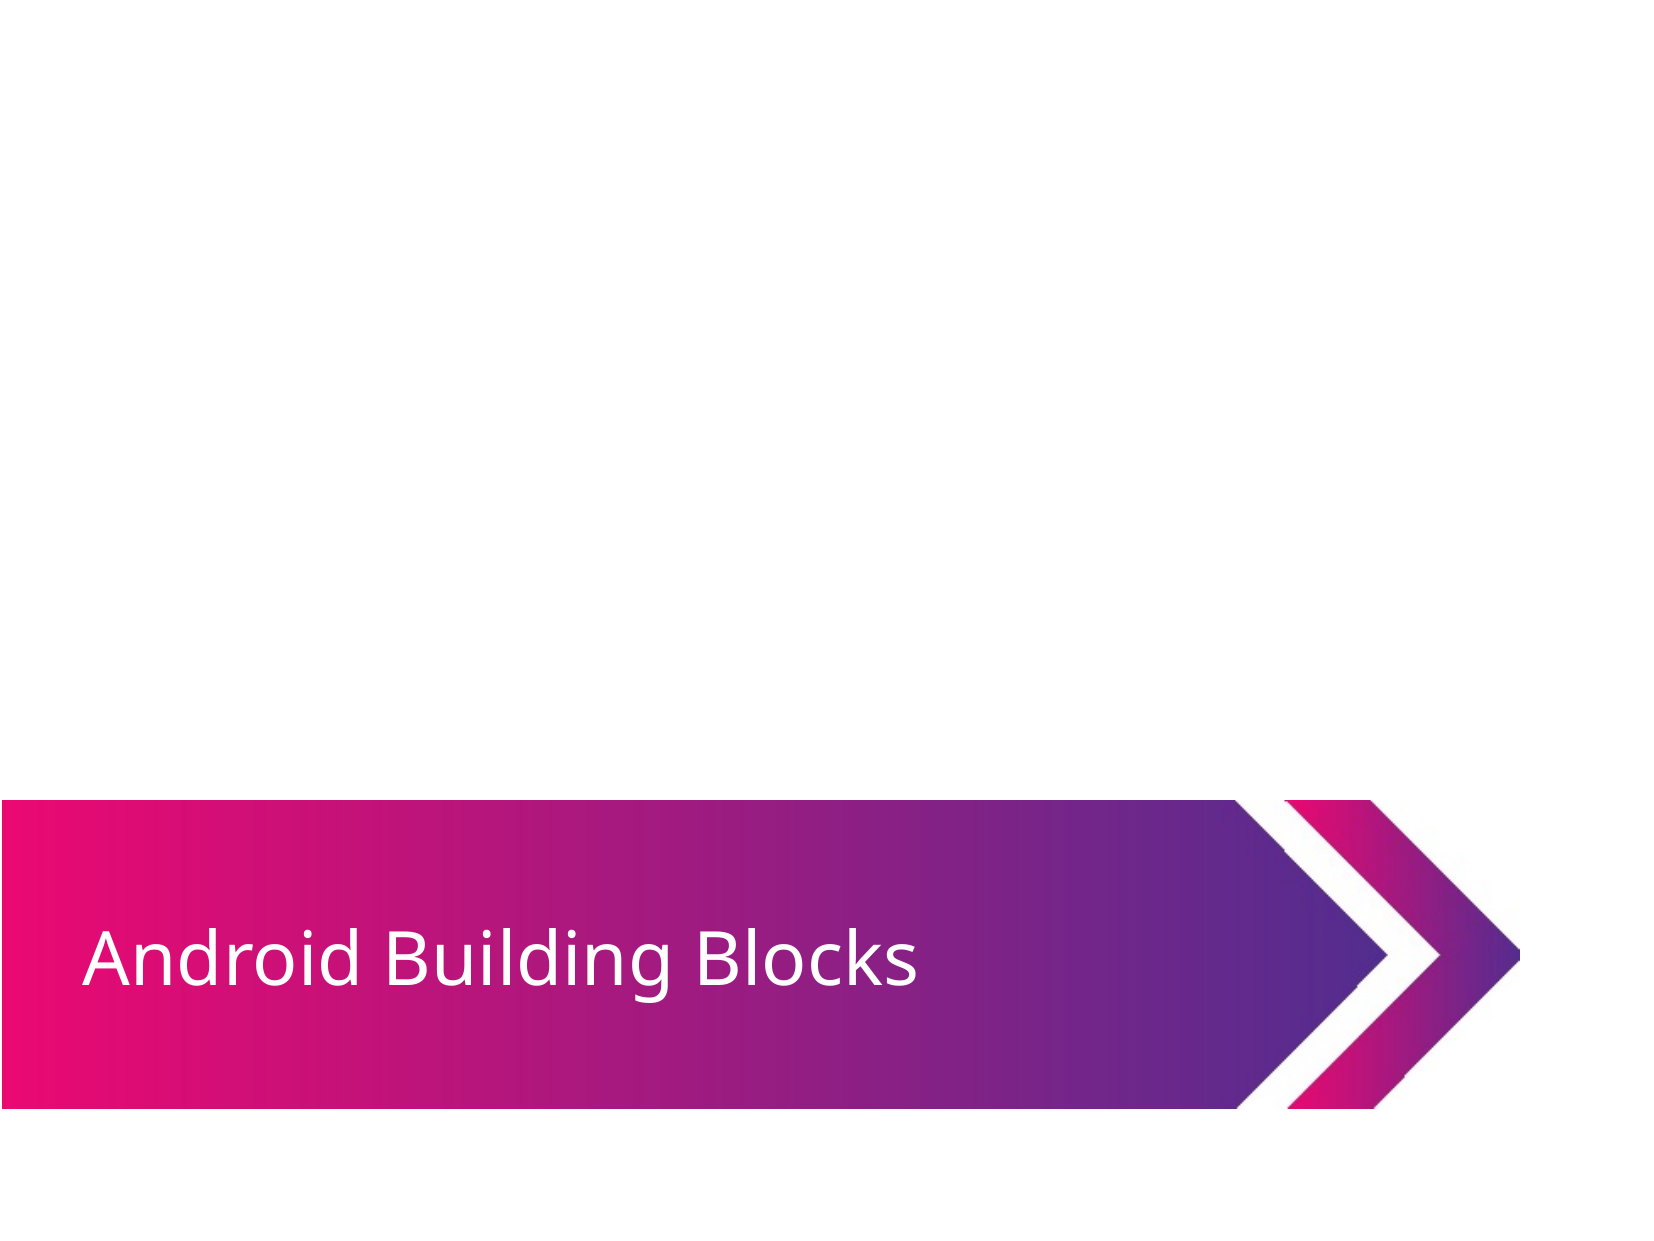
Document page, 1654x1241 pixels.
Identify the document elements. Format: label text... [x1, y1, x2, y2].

picture [2, 800, 1520, 1109]
title Android Building Blocks [82, 852, 1396, 1060]
